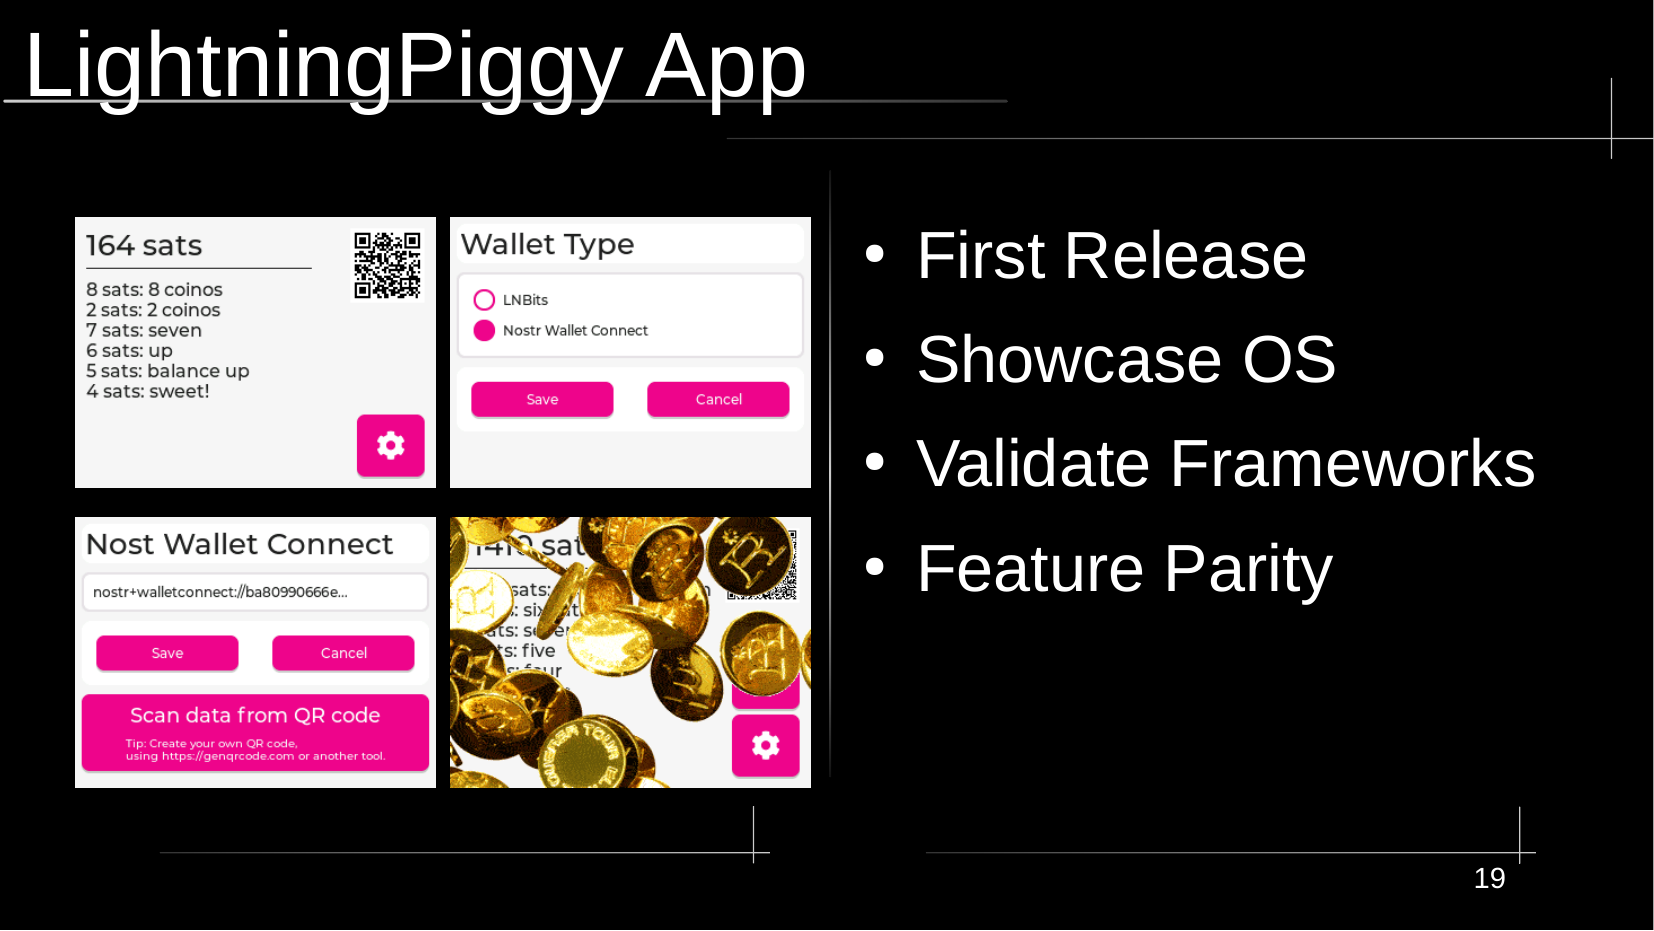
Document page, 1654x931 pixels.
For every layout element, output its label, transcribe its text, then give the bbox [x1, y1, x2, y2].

picture [450, 217, 811, 488]
picture [75, 217, 436, 488]
picture [75, 517, 436, 788]
title LightningPiggy App [23, 11, 1589, 119]
picture [450, 517, 811, 788]
list First Release Showcase OS Validate Frameworks Feature Parity [845, 217, 1572, 758]
